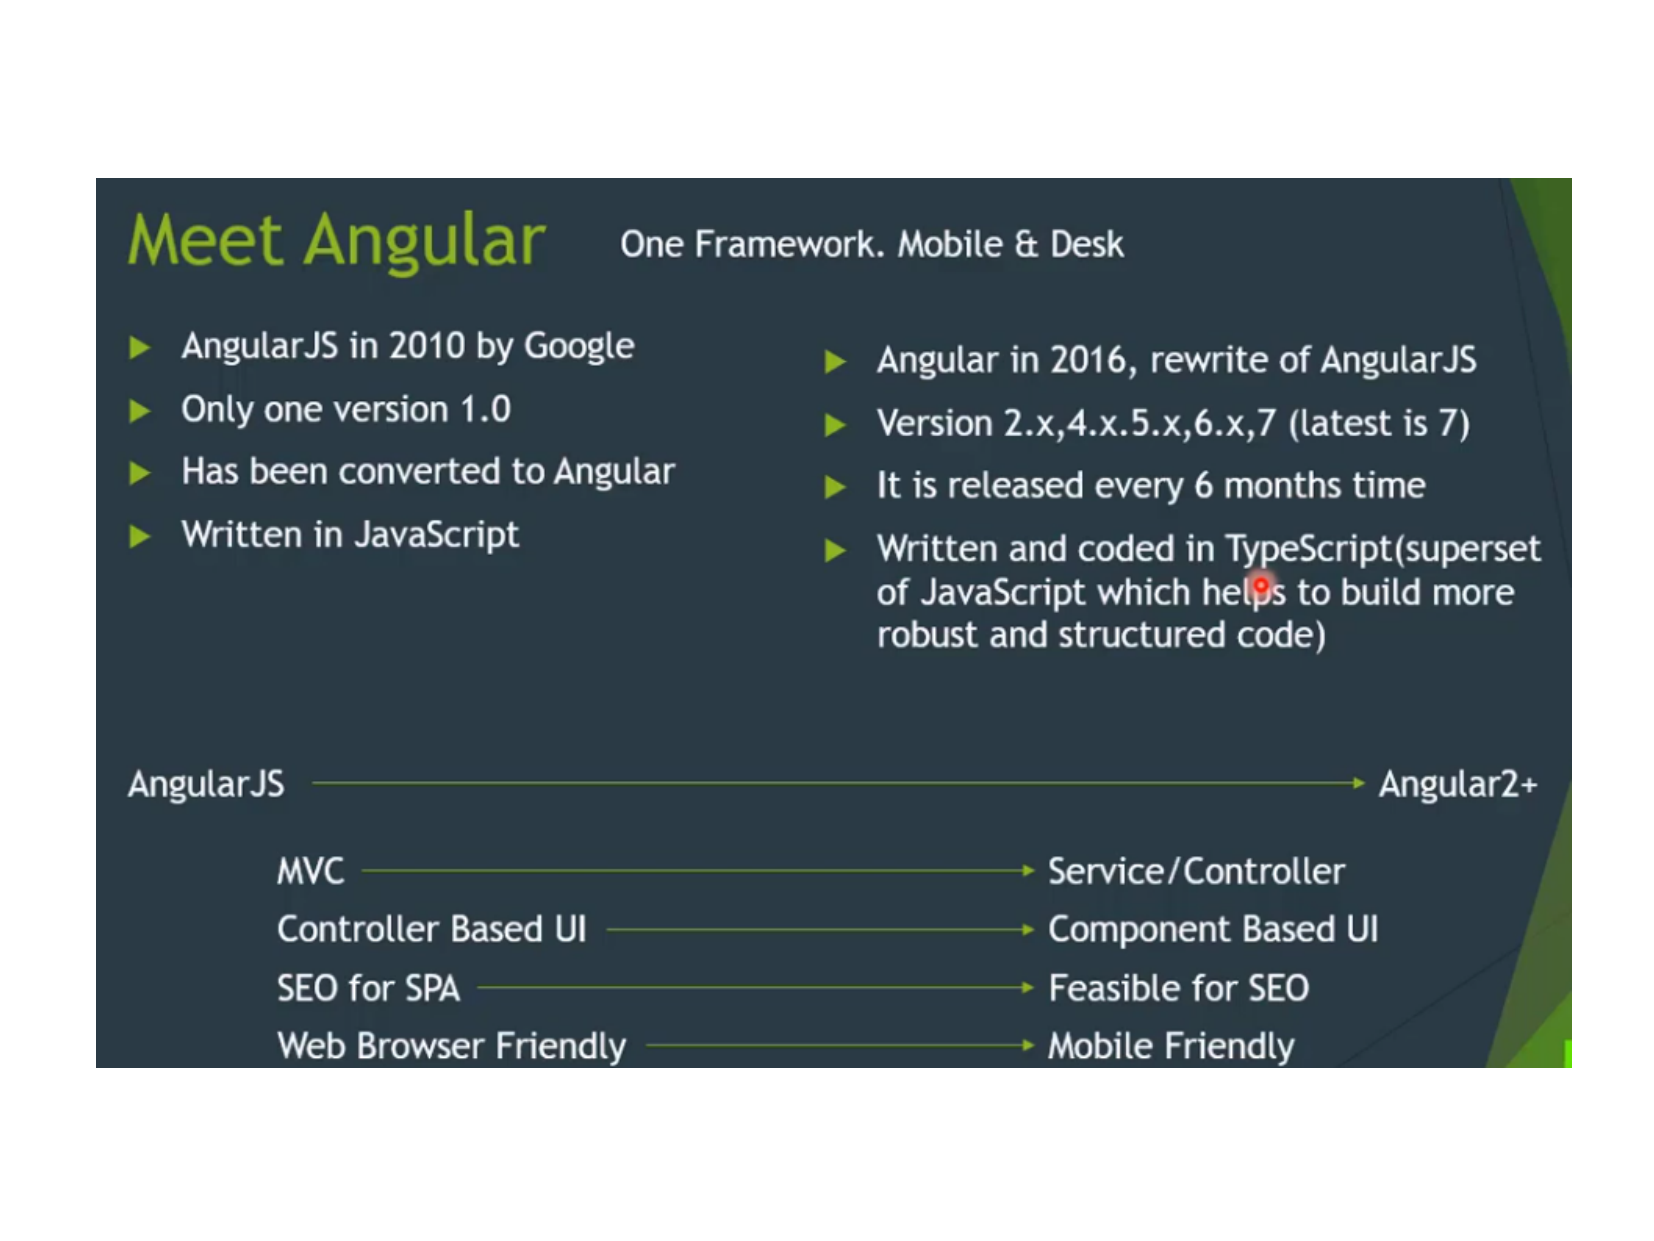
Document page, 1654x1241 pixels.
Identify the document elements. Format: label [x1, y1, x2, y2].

picture [96, 178, 1572, 1068]
